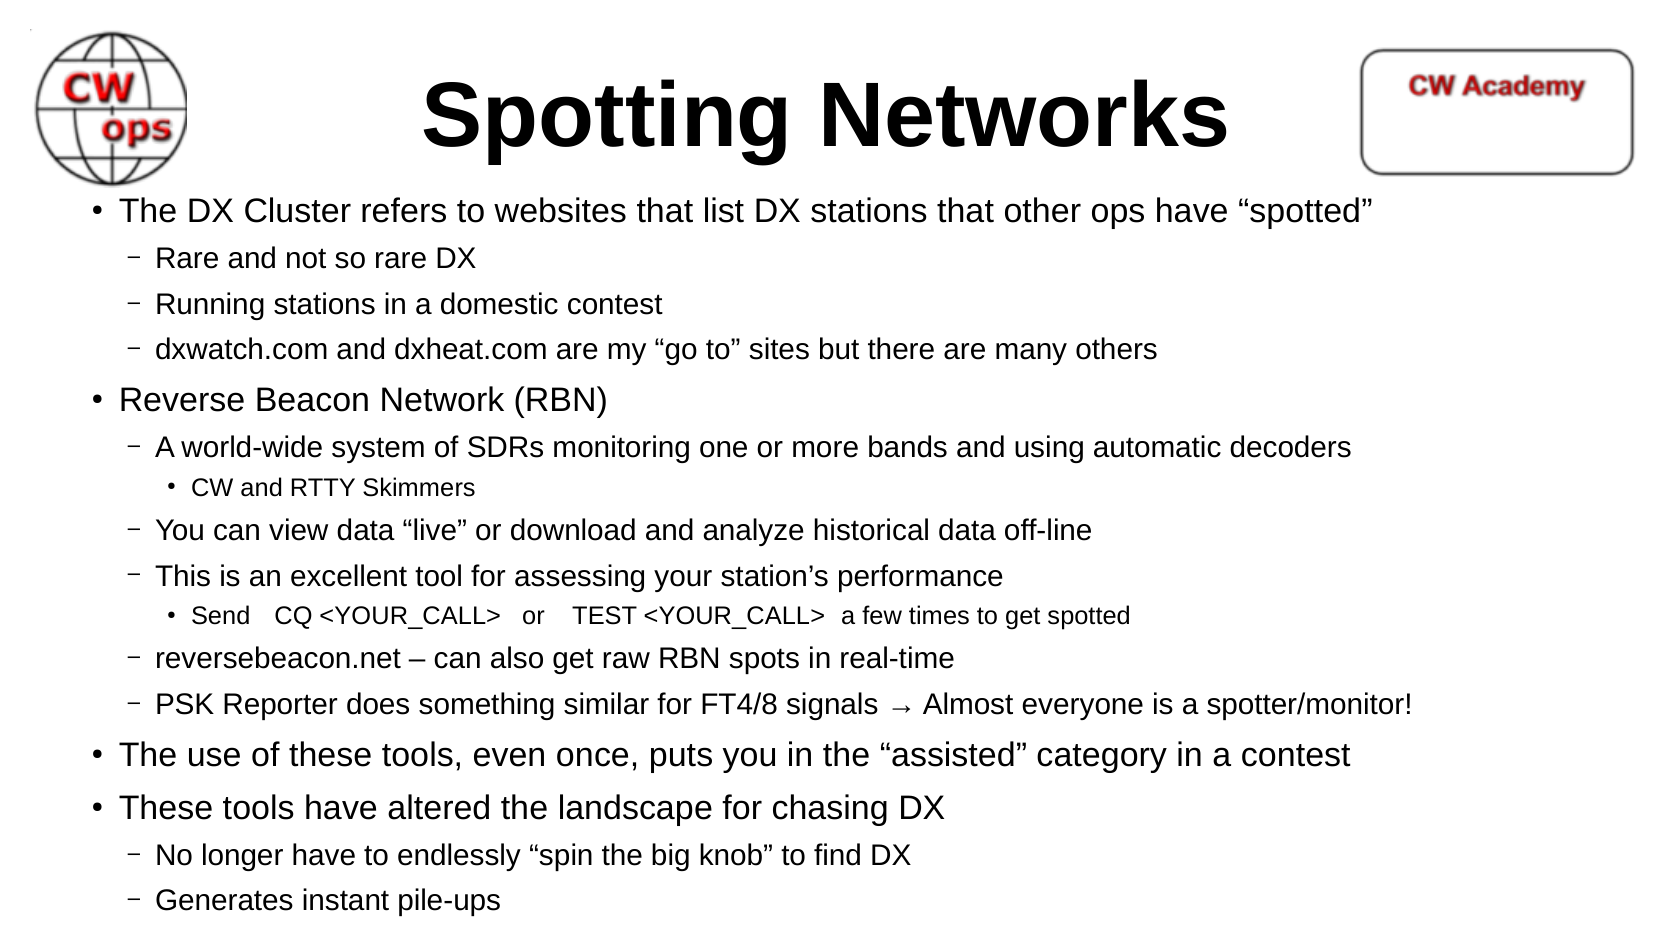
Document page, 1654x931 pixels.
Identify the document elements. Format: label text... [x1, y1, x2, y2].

list The DX Cluster refers to websites that list DX stations that other ops have “spotted” Rare and not so rare DX Running stations in a domestic contest dxwatch.com and dxheat.com are my “go to” sites but there are many others Reverse Beacon Network (RBN) A world-wide system of SDRs monitoring one or more bands and using automatic decoders CW and RTTY Skimmers You can view data “live” or download and analyze historical data off-line This is an excellent tool for assessing your station’s performance Send CQ <YOUR_CALL> or TEST <YOUR_CALL> a few times to get spotted reversebeacon.net – can also get raw RBN spots in real-time PSK Reporter does something similar for FT4/8 signals → Almost everyone is a spotter/monitor! The use of these tools, even once, puts you in the “assisted” category in a contest These tools have altered the landscape for chasing DX No longer have to endlessly “spin the big knob” to find DX Generates instant pile-ups [82, 193, 1571, 927]
picture [1571, 37, 1640, 186]
title Spotting Networks [82, 37, 1571, 193]
picture [30, 29, 187, 194]
